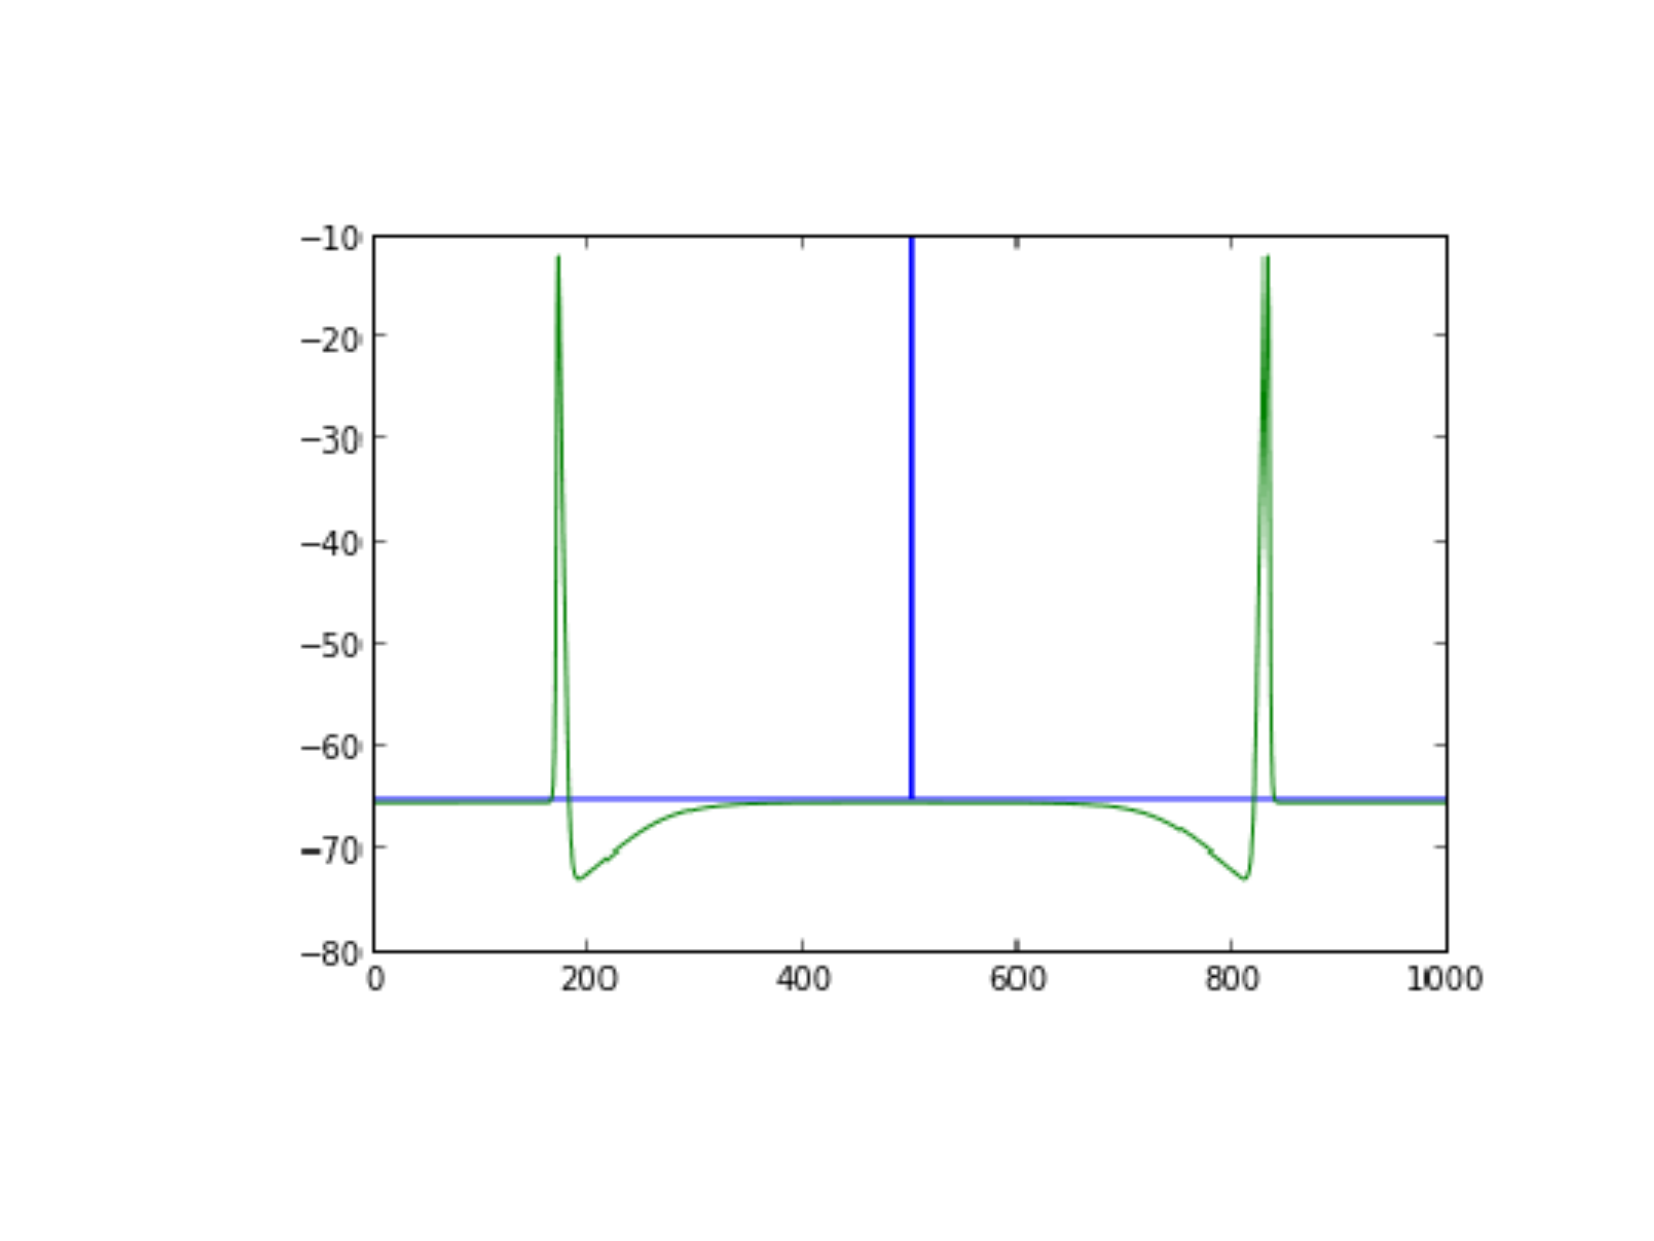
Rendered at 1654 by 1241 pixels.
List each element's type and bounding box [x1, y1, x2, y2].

picture [253, 174, 1536, 1050]
